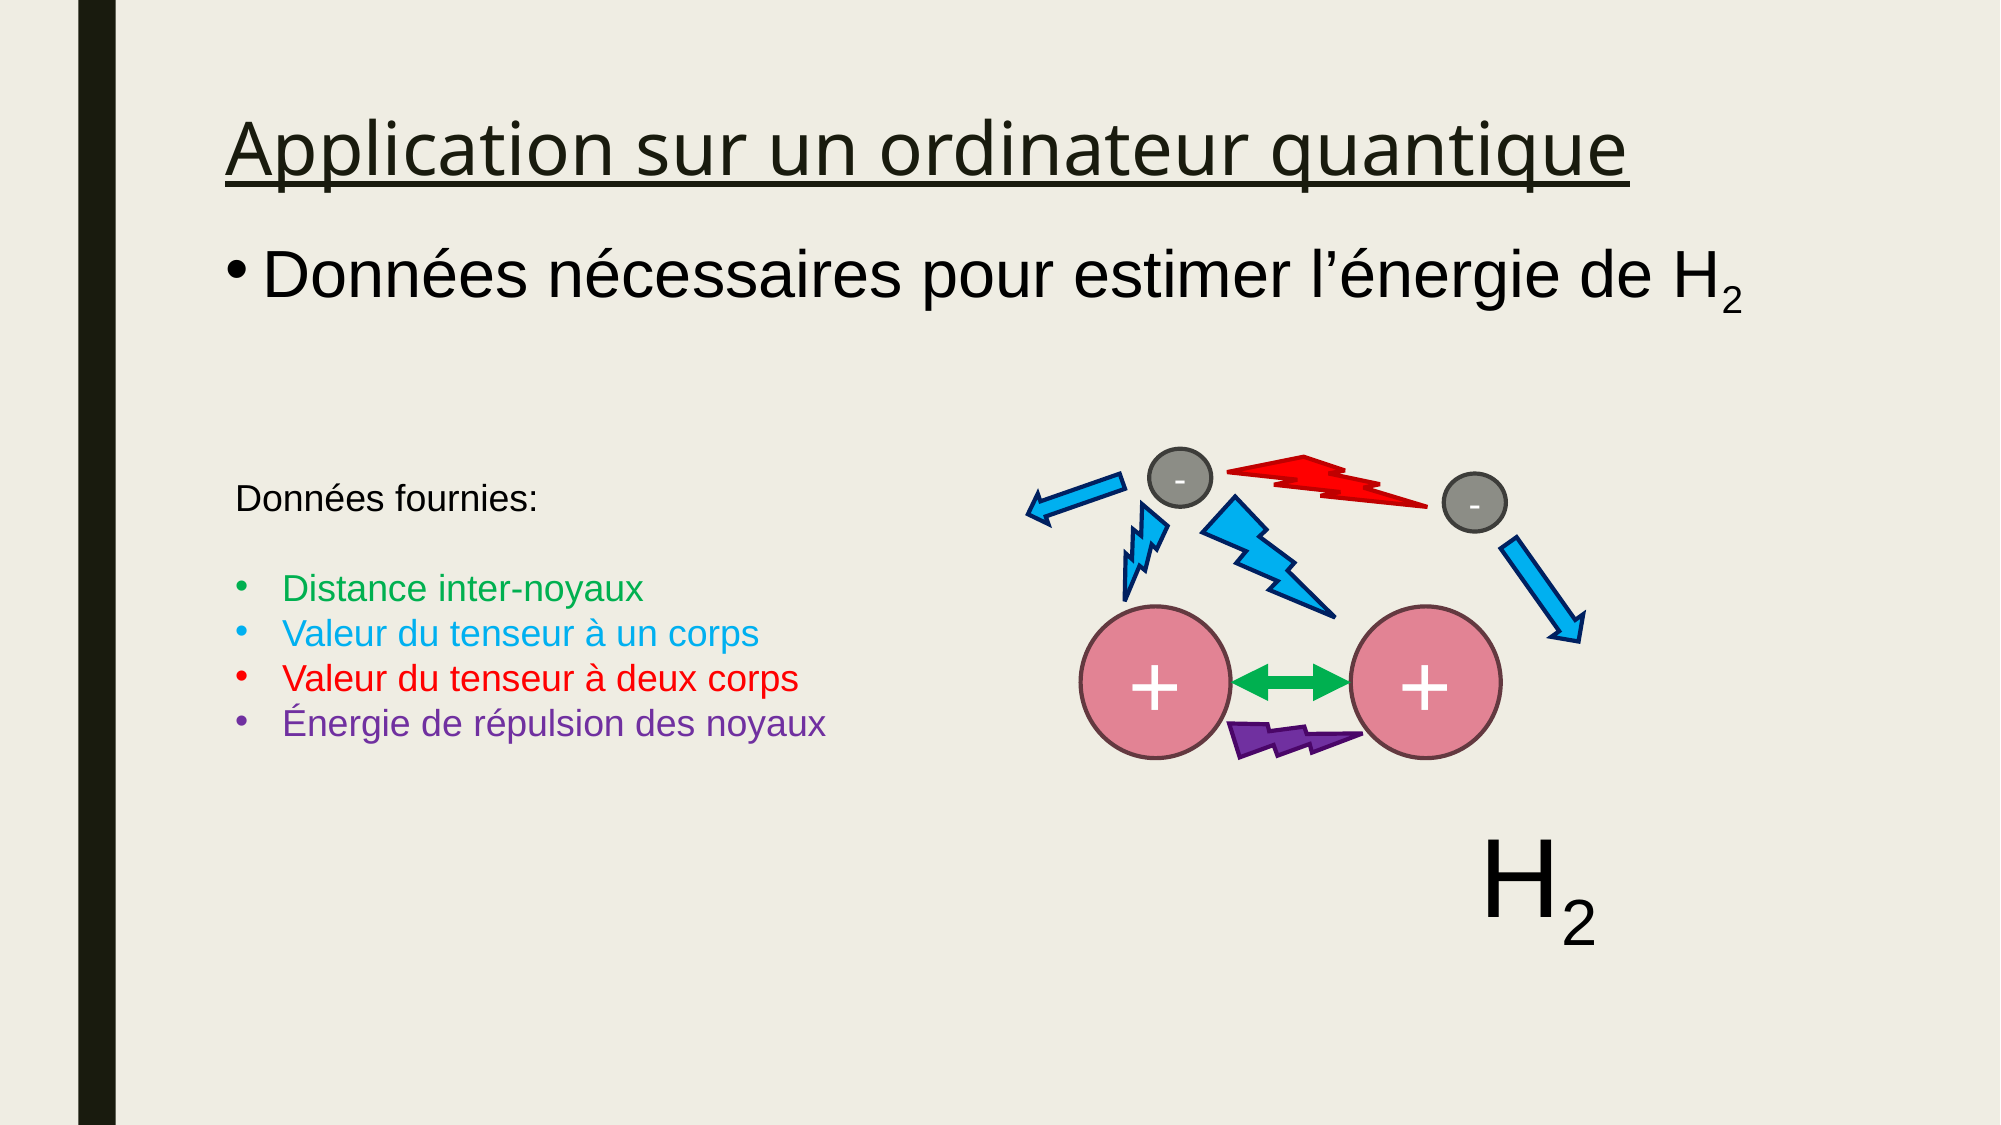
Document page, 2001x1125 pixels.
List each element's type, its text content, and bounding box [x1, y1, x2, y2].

text_box - [1149, 448, 1212, 507]
text_box H2 [1464, 797, 1613, 967]
text_box + [1350, 606, 1501, 759]
text_box [1202, 496, 1336, 618]
subtitle Données nécessaires pour estimer l’énergie de H2 [225, 226, 1800, 319]
text_box [1227, 456, 1428, 507]
text_box - [1443, 473, 1506, 532]
text_box Application sur un ordinateur quantique [225, 112, 1800, 226]
text_box + [1080, 606, 1231, 759]
text_box [1027, 473, 1126, 525]
text_box [1229, 723, 1363, 758]
text_box [1124, 504, 1168, 602]
text_box Données fournies: Distance inter-noyaux Valeur du tenseur à un corps Valeur du tenseur à deux corps Énergie de répulsion des noyaux [220, 466, 844, 796]
text_box [1500, 537, 1584, 642]
